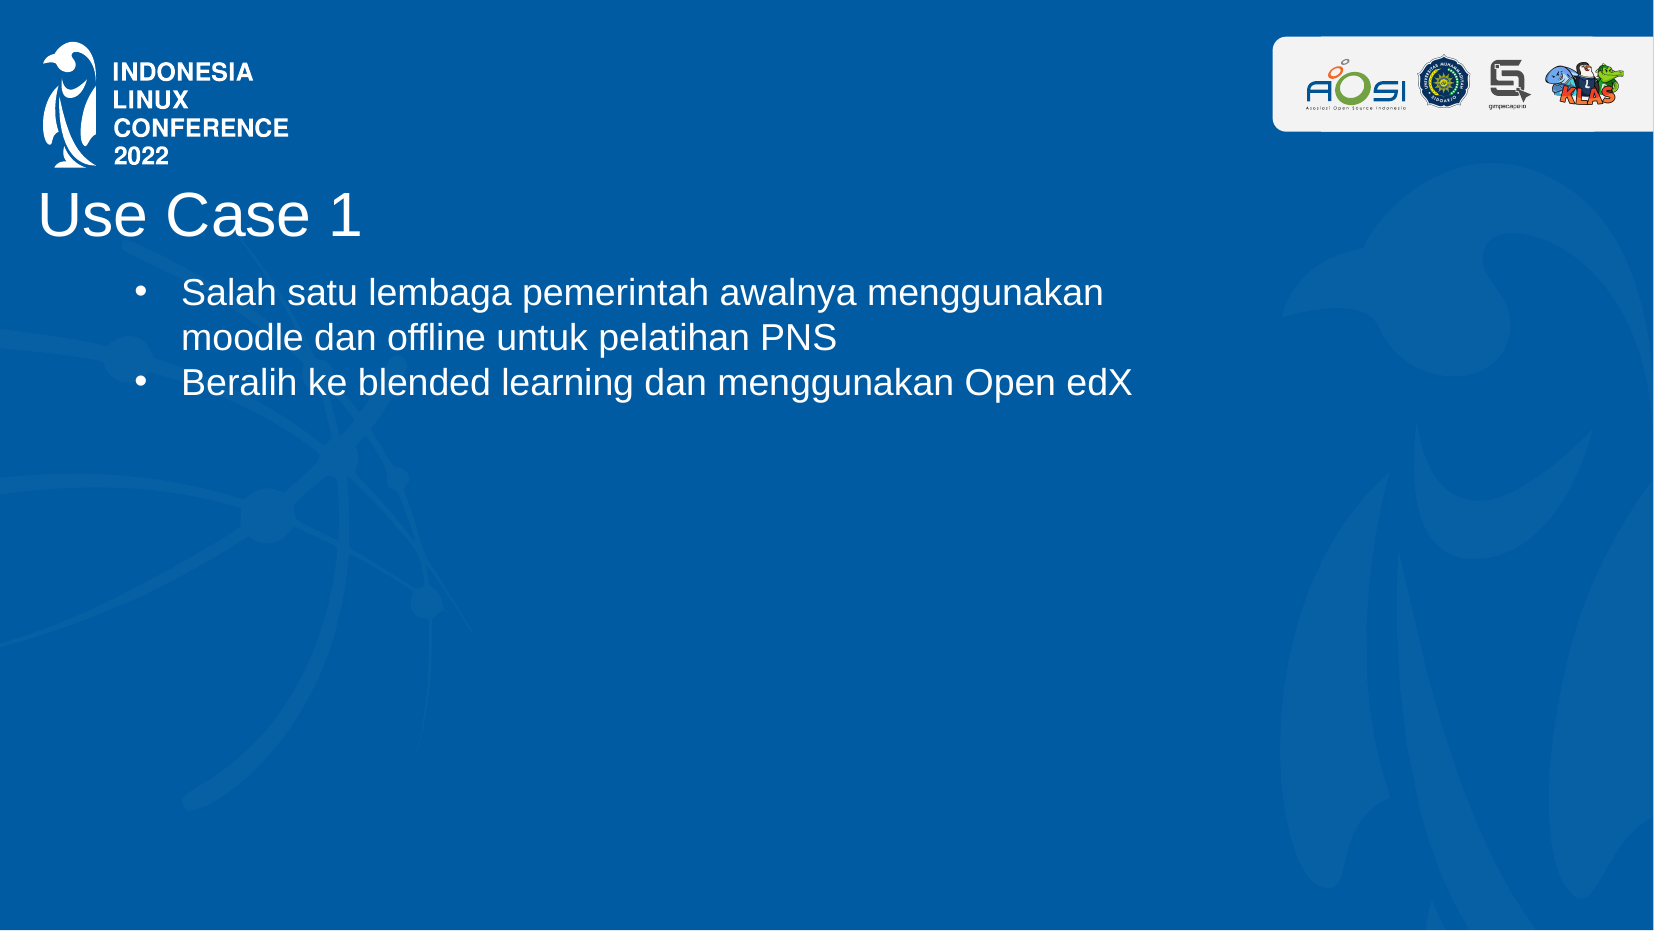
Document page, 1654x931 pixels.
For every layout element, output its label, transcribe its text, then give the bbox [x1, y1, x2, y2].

picture [1545, 62, 1624, 105]
picture [1417, 54, 1471, 108]
text_box Salah satu lembaga pemerintah awalnya menggunakan moodle dan offline untuk pelatihan PNS Beralih ke blended learning dan menggunakan Open edX [119, 260, 1177, 411]
text_box Use Case 1 [37, 174, 1613, 293]
